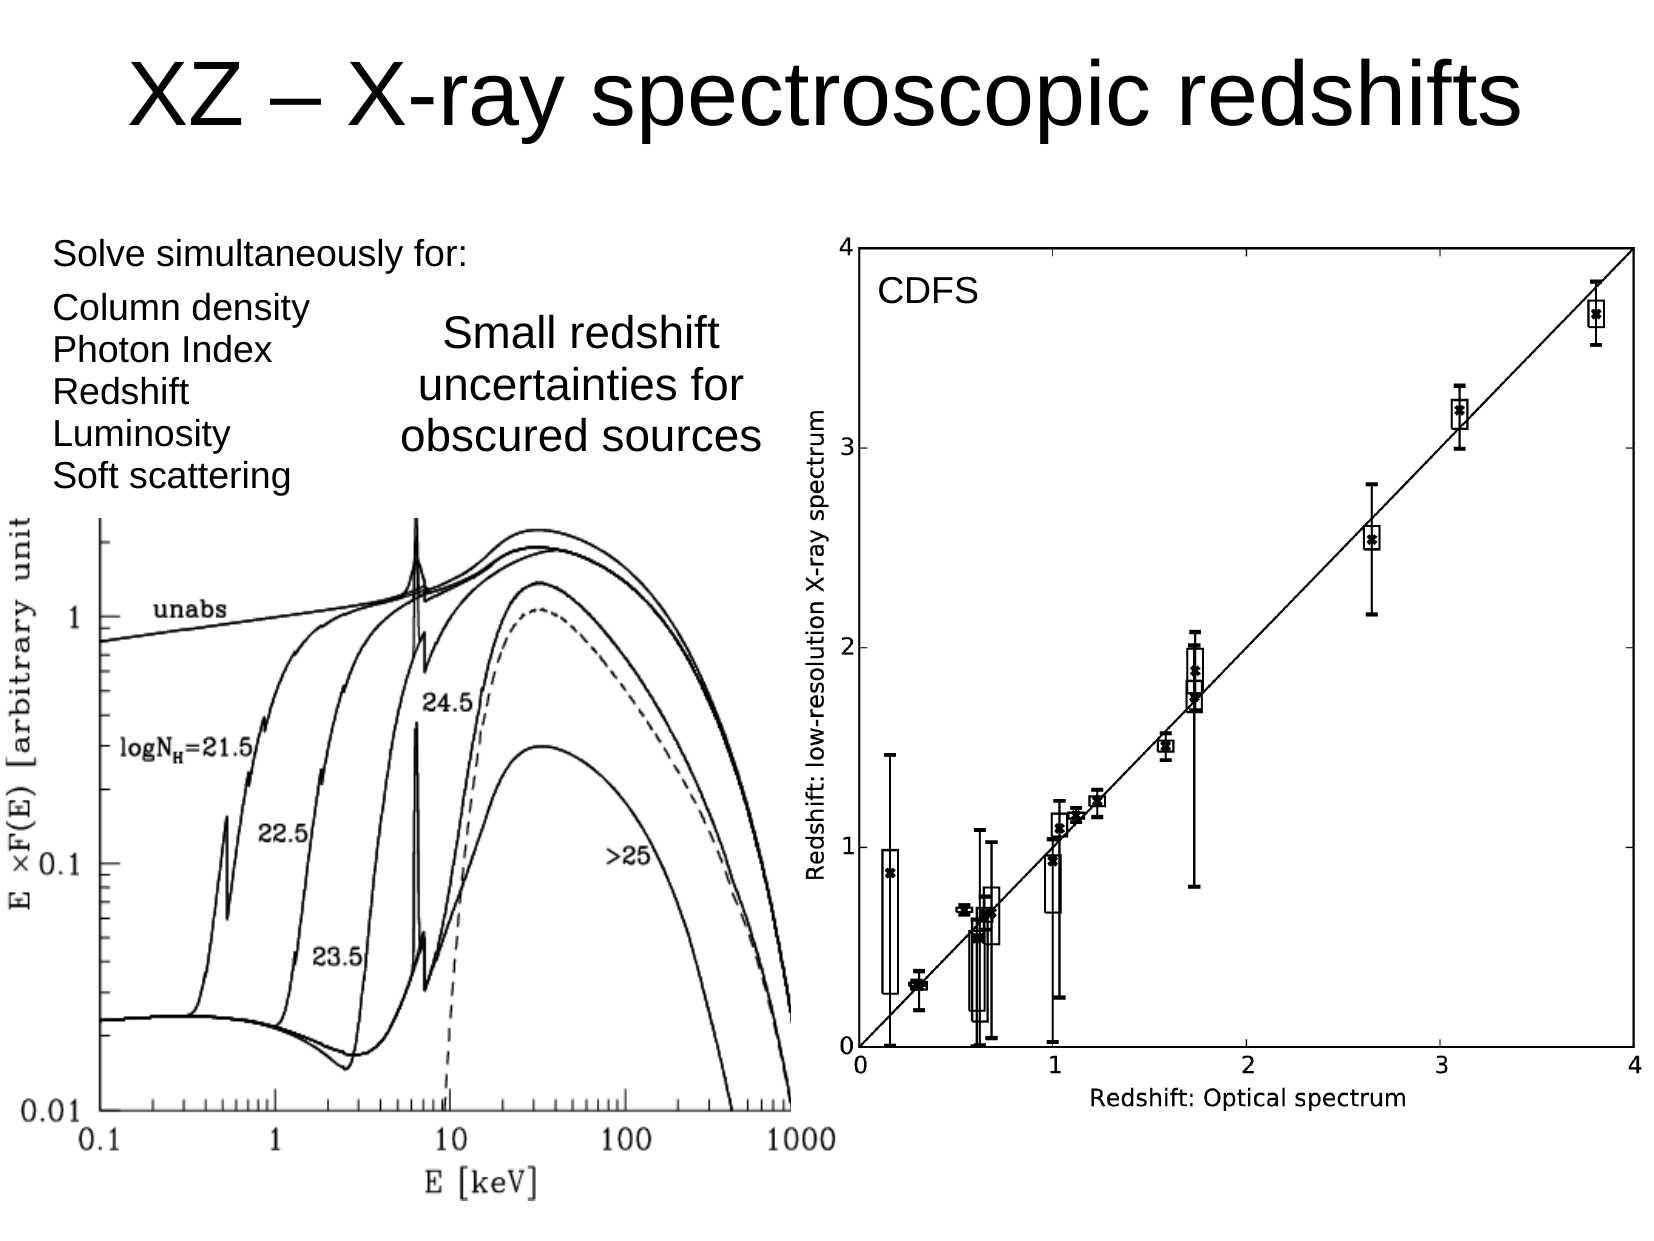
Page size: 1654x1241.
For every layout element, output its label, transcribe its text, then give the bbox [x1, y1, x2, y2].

text_box Solve simultaneously for: Column density Photon Index Redshift Luminosity Soft scattering [37, 225, 526, 504]
picture [5, 222, 1654, 1201]
text_box Small redshift uncertainties for obscured sources [375, 300, 788, 469]
text_box CDFS [862, 262, 1276, 320]
title XZ – X-ray spectroscopic redshifts [82, 0, 1571, 198]
